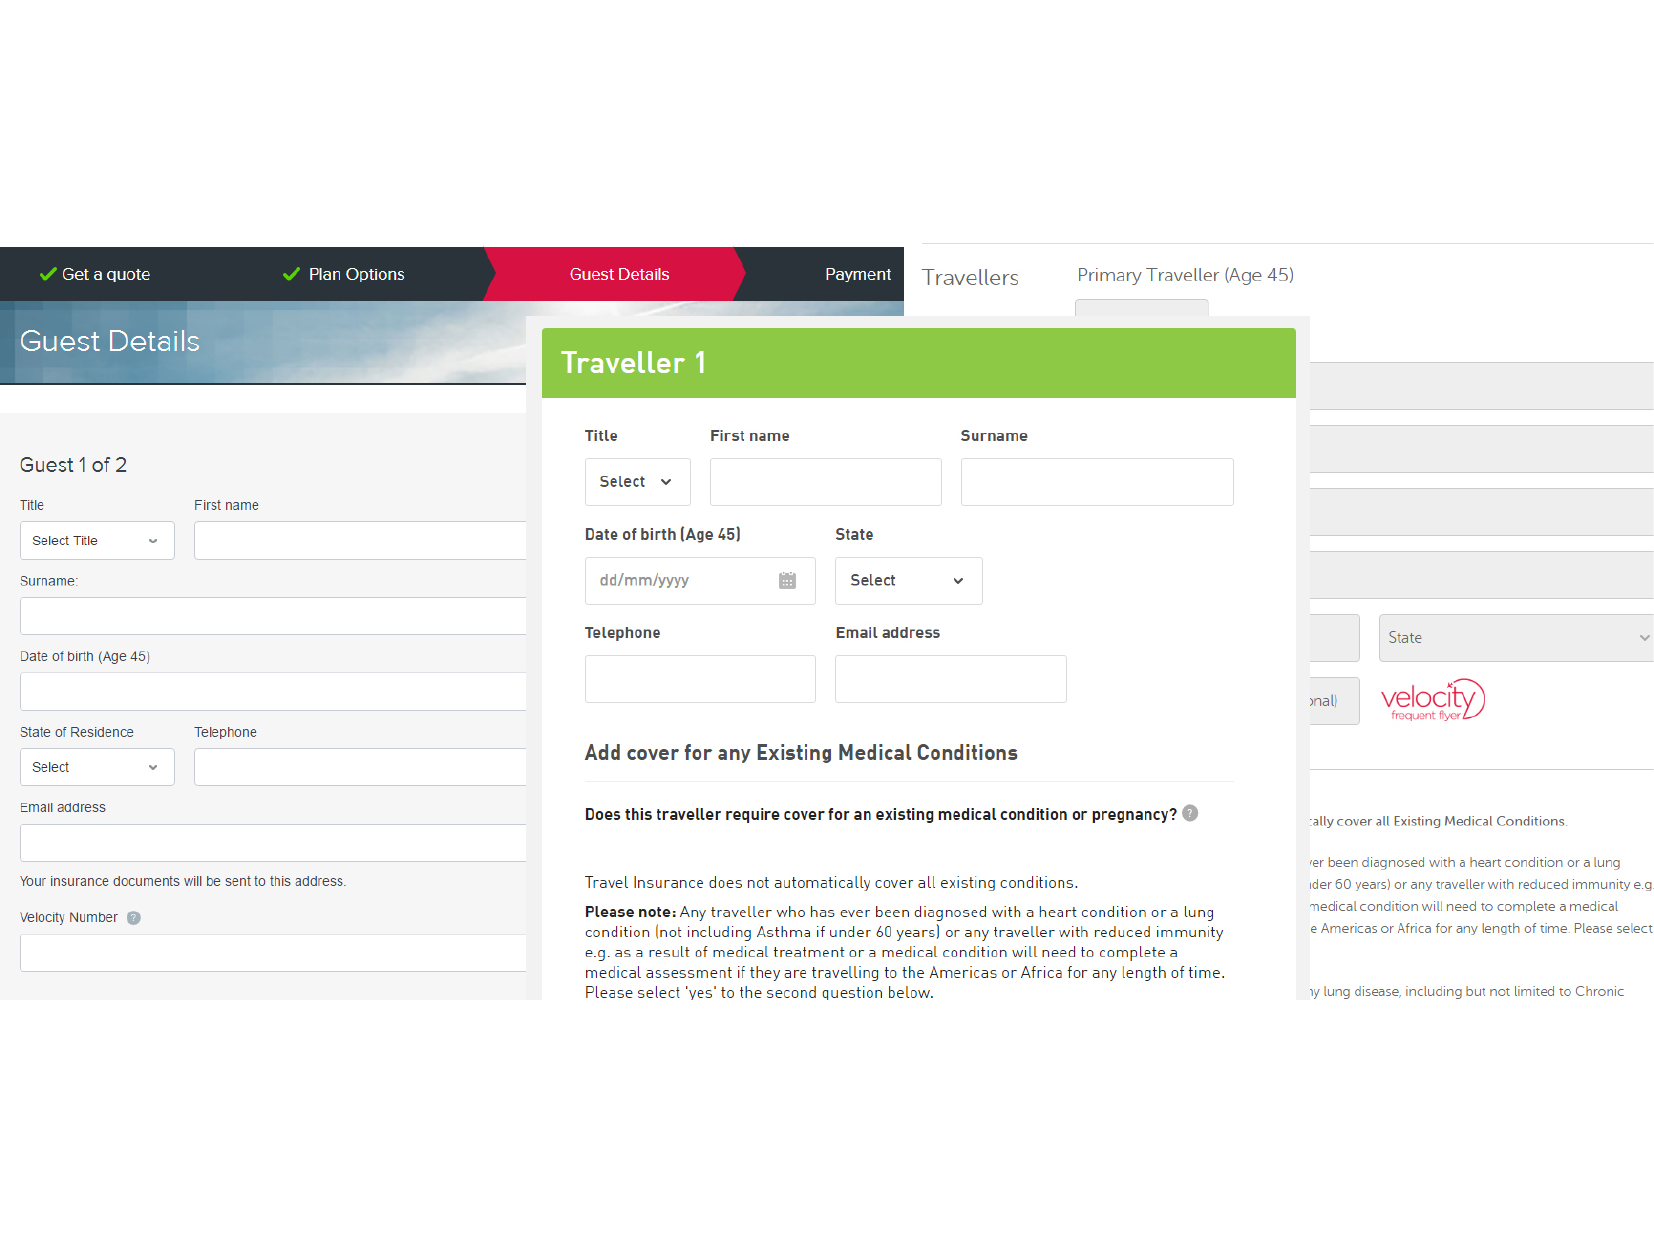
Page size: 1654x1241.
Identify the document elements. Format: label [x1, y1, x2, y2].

picture [0, 237, 1654, 1000]
